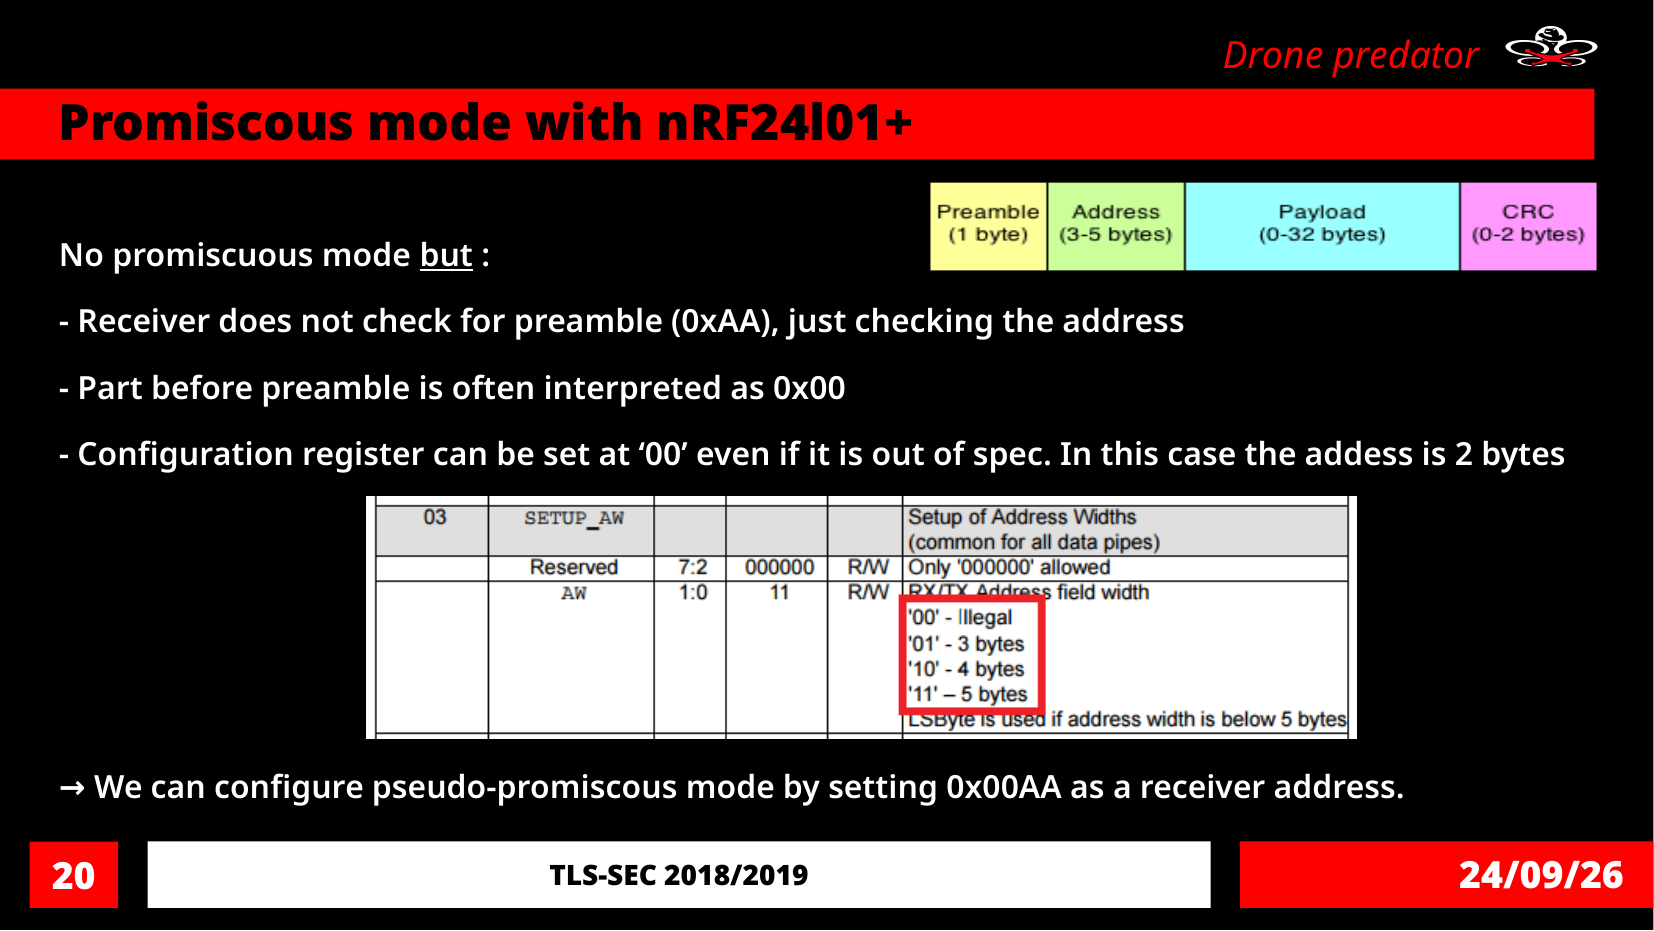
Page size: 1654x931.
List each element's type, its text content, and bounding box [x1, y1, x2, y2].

picture [366, 496, 1357, 739]
picture [1488, 15, 1617, 80]
list No promiscuous mode but : - Receiver does not check for preamble (0xAA), just checking the address - Part before preamble is often interpreted as 0x00 - Configuration register can be set at ‘00’ even if it is out of spec. In this case the addess is 2 bytes → We can configure pseudo-promiscous mode by setting 0x00AA as a receiver address. [59, 231, 1583, 830]
title Promiscous mode with nRF24l01+ [59, 44, 1595, 156]
picture [927, 180, 1601, 278]
